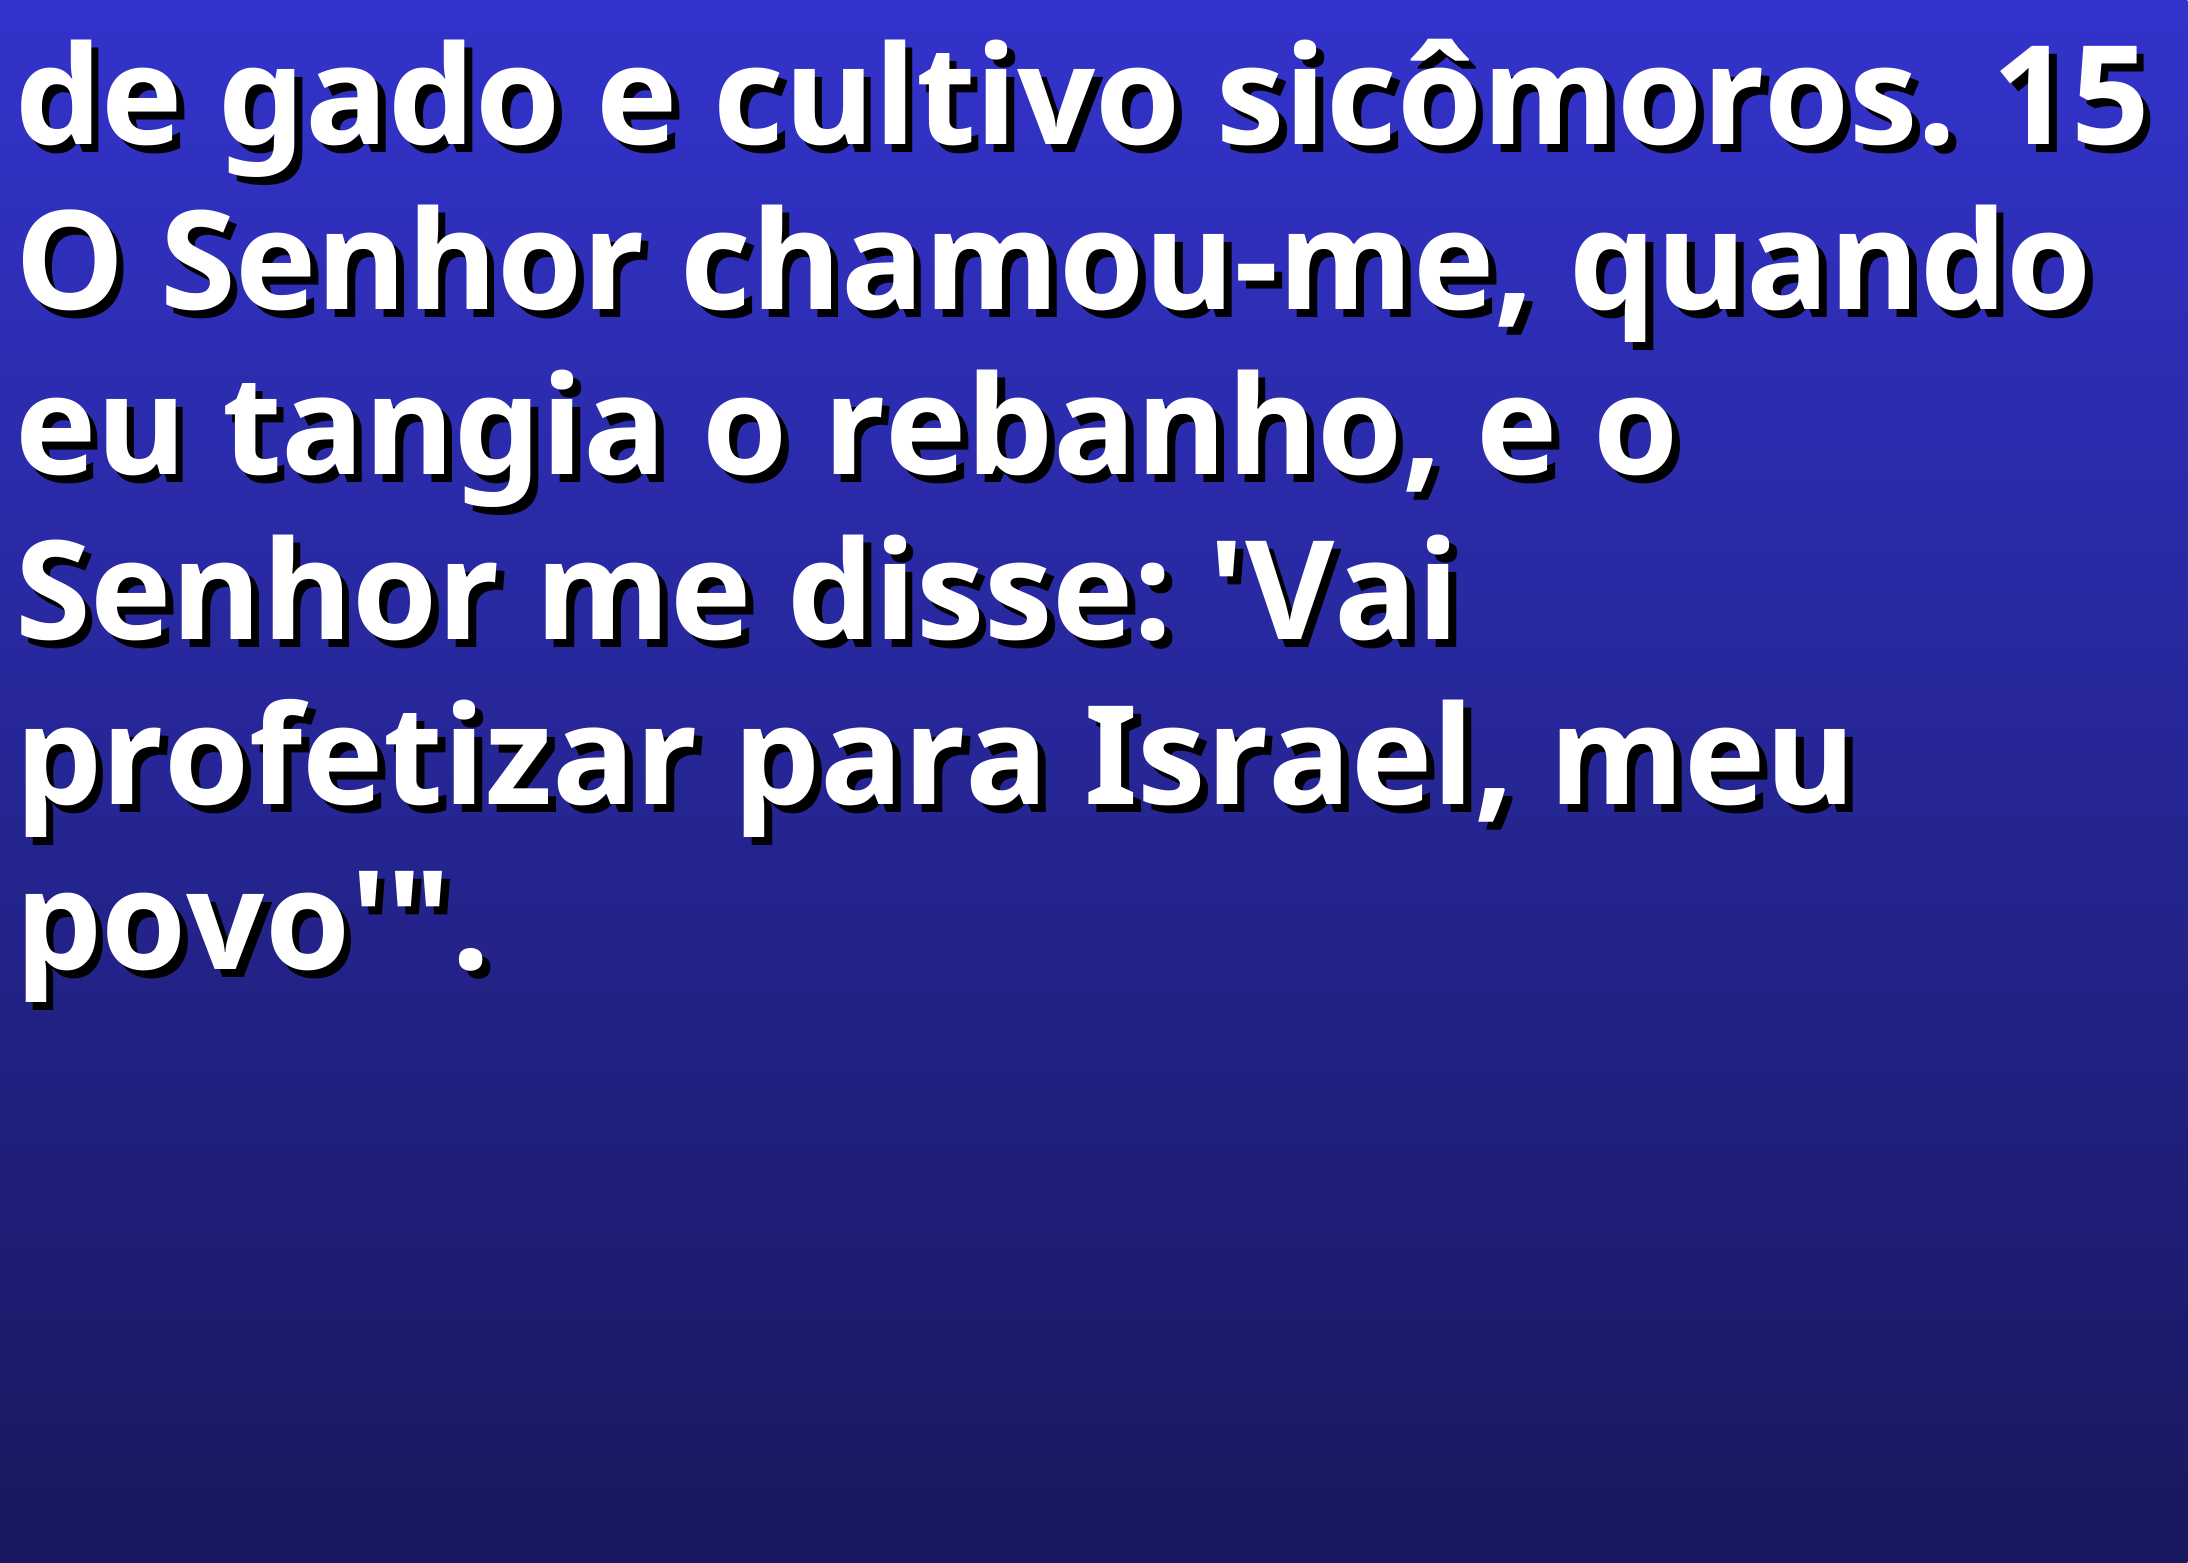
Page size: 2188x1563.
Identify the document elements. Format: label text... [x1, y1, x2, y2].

text_box de gado e cultivo sicômoros. 15 O Senhor chamou-me, quando eu tangia o rebanho, e o Senhor me disse: 'Vai profetizar para Israel, meu povo'". [0, 0, 2188, 1005]
